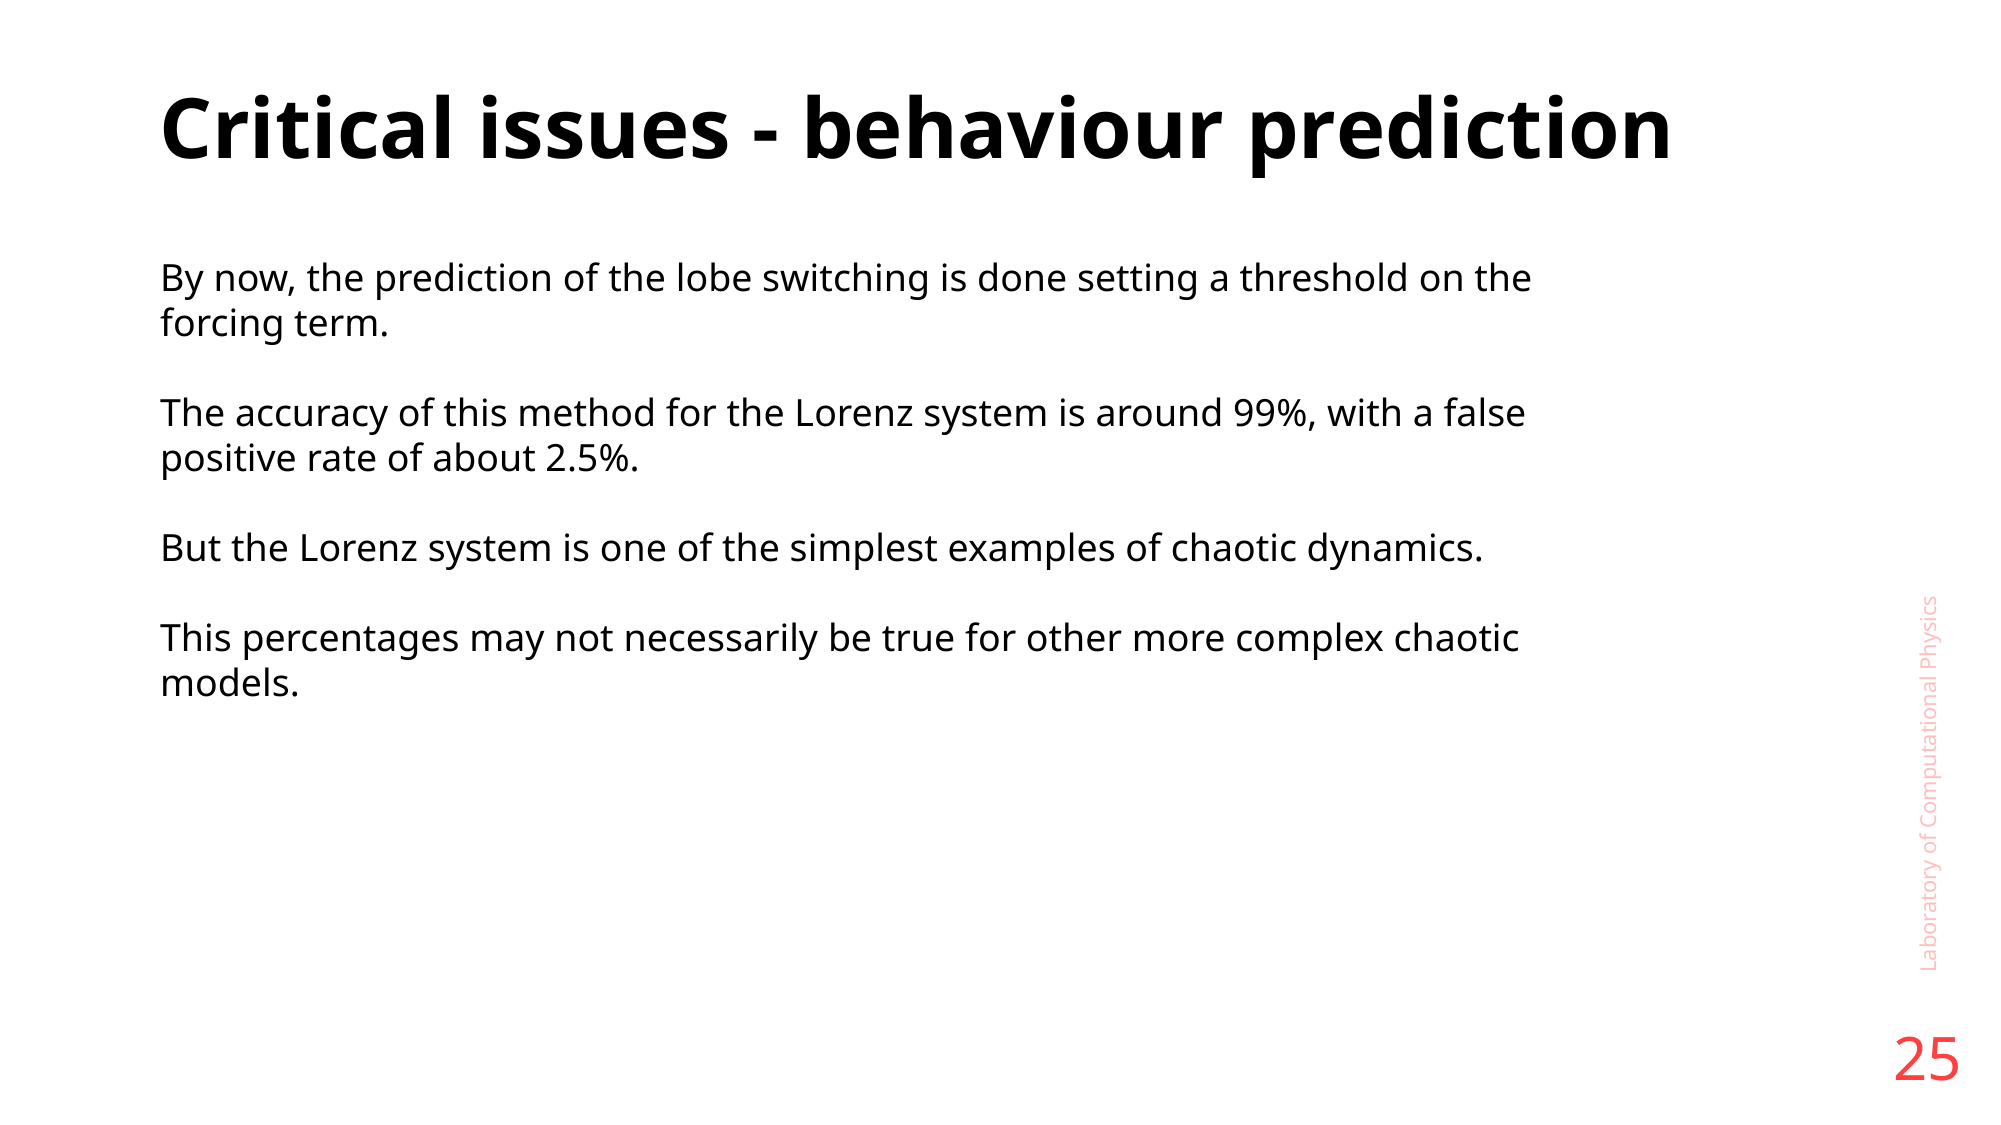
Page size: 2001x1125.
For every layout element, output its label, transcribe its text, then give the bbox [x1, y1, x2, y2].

slide_number 25 [1852, 1012, 2000, 1110]
title Critical issues - behaviour prediction [144, 36, 1735, 185]
text_box By now, the prediction of the lobe switching is done setting a threshold on the forcing term. The accuracy of this method for the Lorenz system is around 99%, with a false positive rate of about 2.5%. But the Lorenz system is one of the simplest examples of chaotic dynamics. This percentages may not necessarily be true for other more complex chaotic models. [145, 246, 1664, 671]
footer Laboratory of Computational Physics [1897, 400, 1958, 988]
